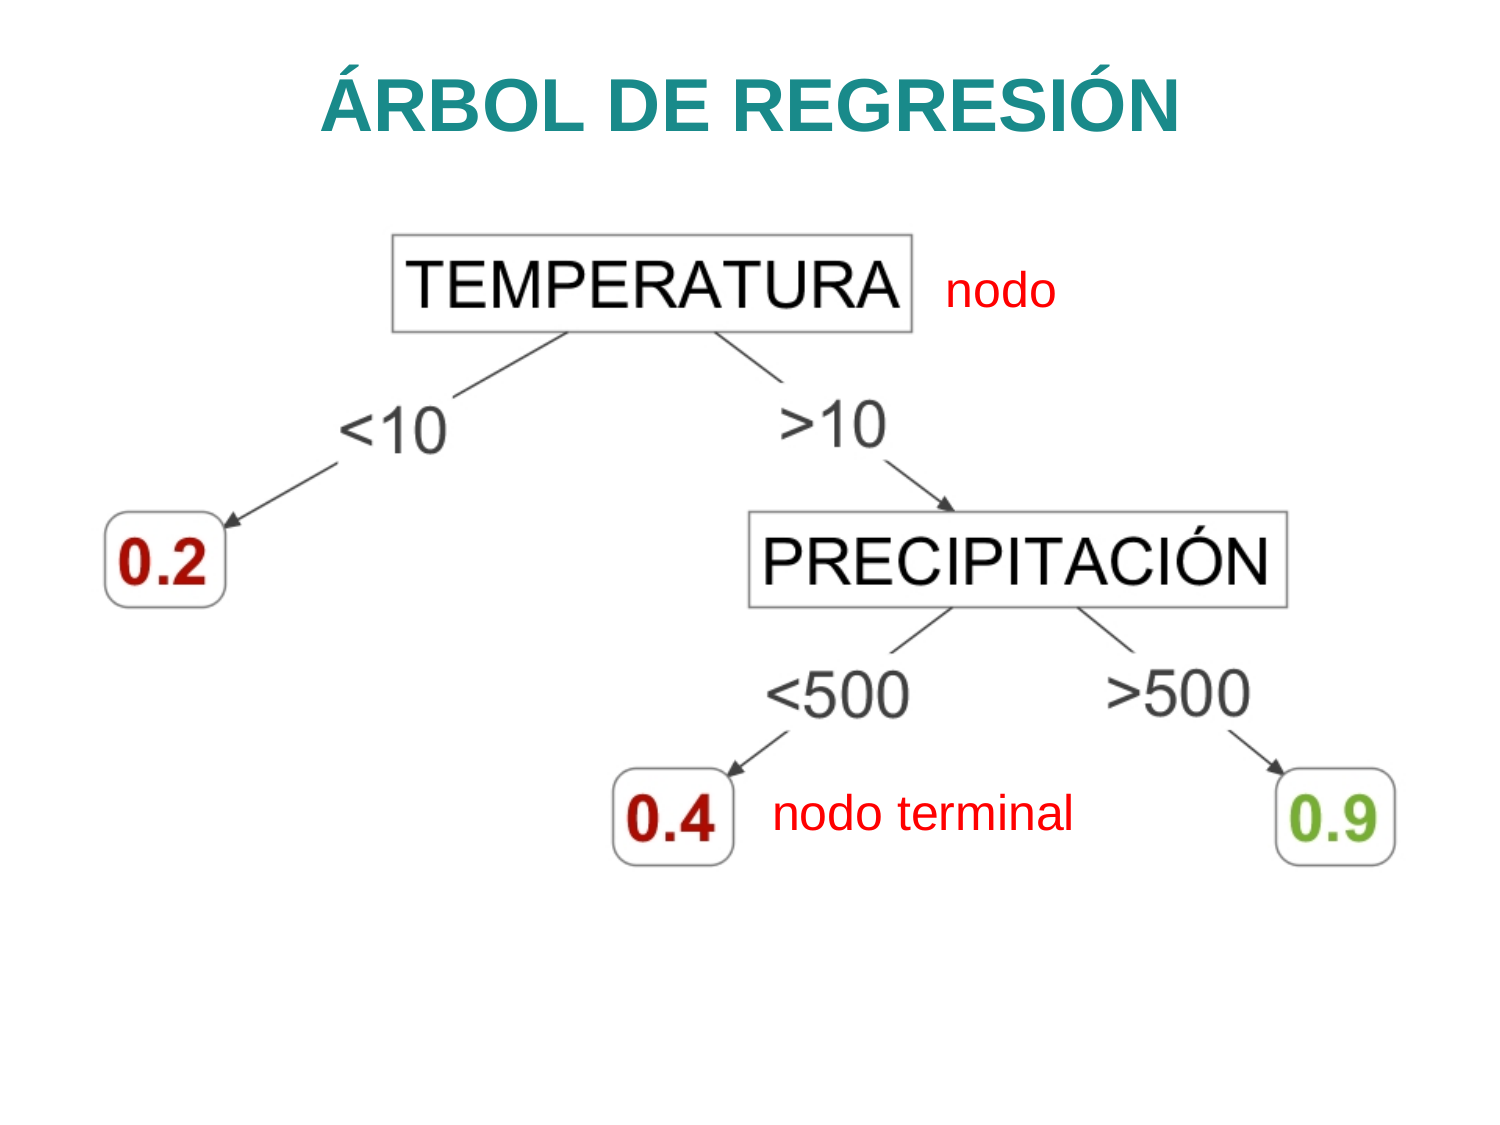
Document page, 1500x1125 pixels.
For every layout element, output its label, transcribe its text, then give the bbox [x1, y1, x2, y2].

text_box nodo terminal [757, 772, 1122, 848]
text_box nodo [931, 249, 1088, 325]
picture [67, 197, 1435, 904]
title ÁRBOL DE REGRESIÓN [41, 35, 1461, 176]
